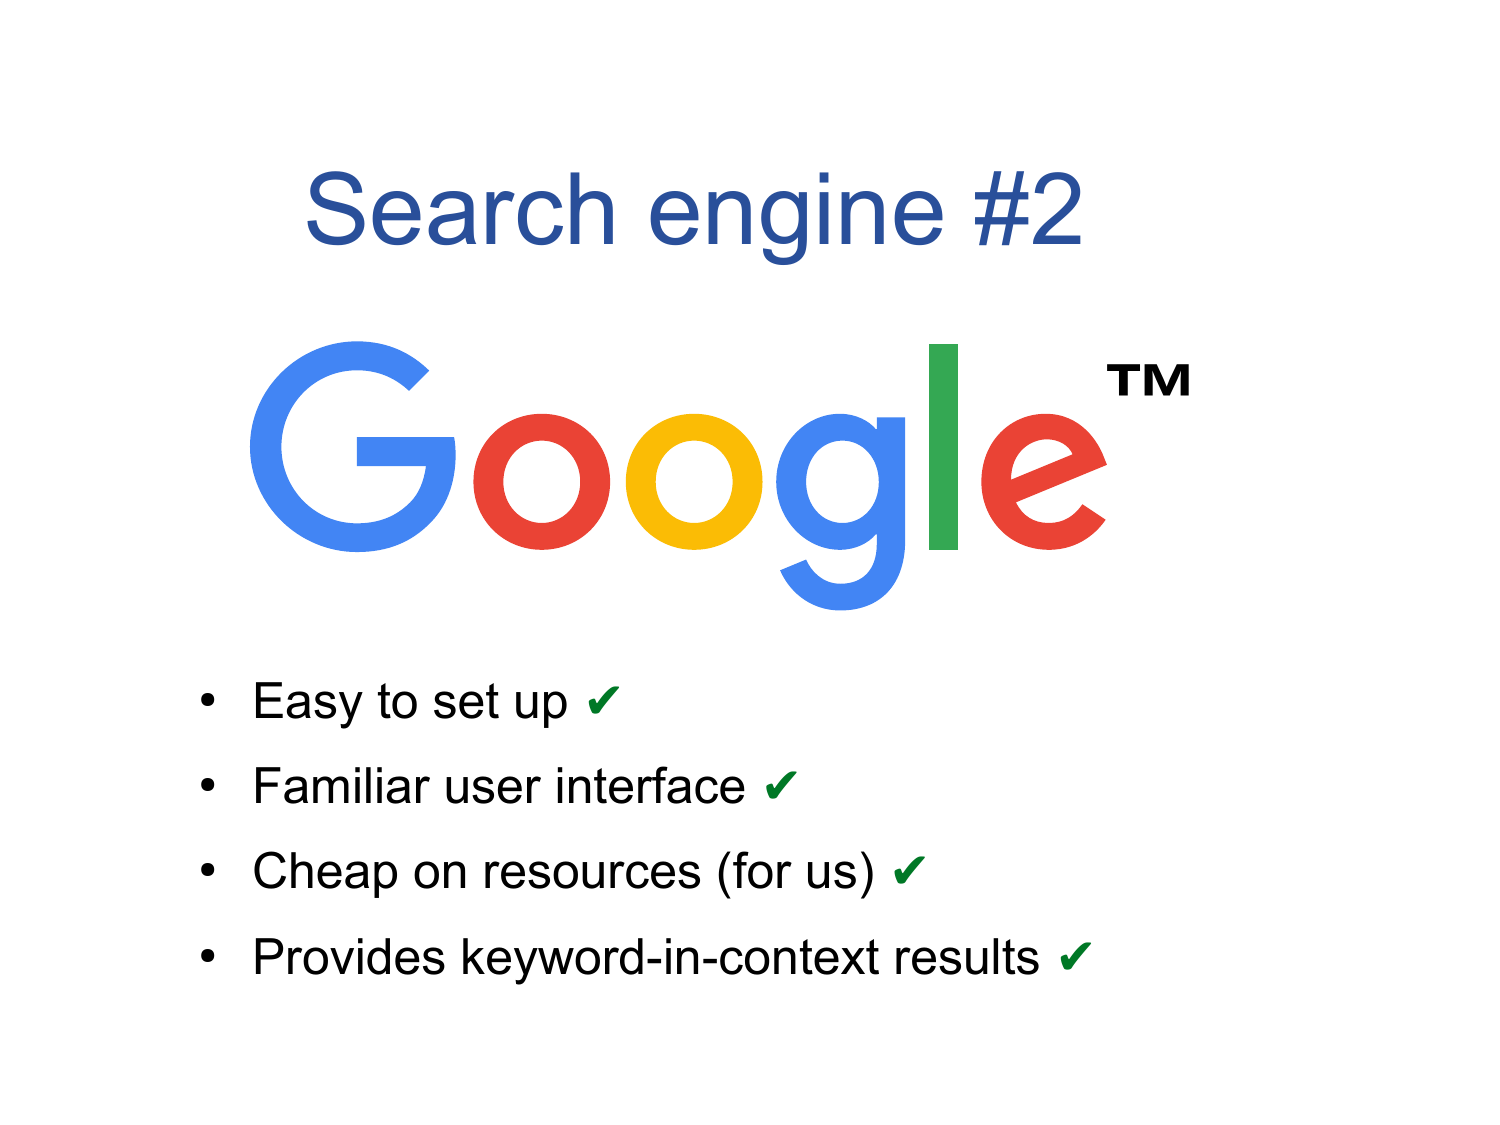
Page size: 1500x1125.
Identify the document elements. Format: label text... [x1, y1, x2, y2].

text_box ™ [1086, 335, 1264, 454]
picture [242, 335, 1123, 629]
title Search engine #2 [181, 115, 1209, 304]
list Easy to set up ✔ Familiar user interface ✔ Cheap on resources (for us) ✔ Provides keyword-in-context results ✔ [181, 673, 1209, 1015]
